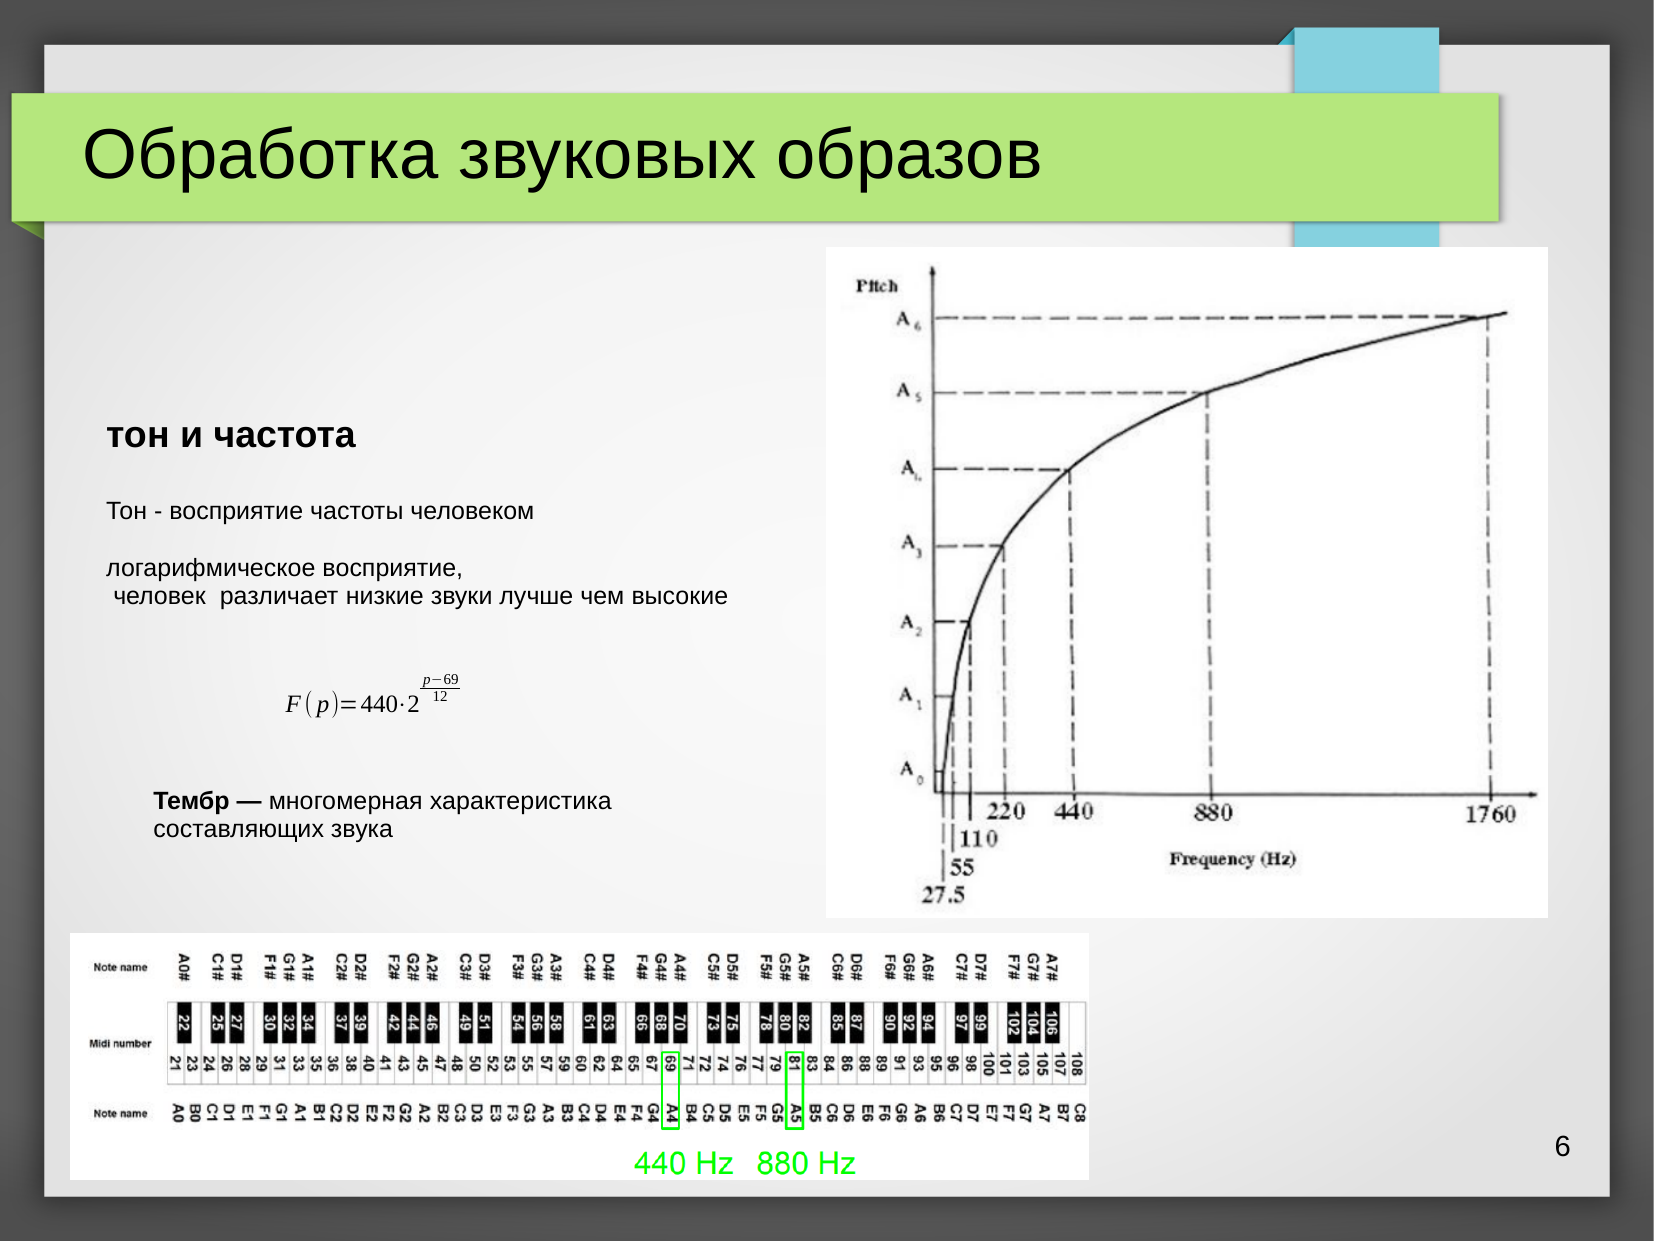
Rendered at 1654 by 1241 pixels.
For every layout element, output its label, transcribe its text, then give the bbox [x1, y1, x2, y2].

text_box Тембр — многомерная характеристика составляющих звука [138, 779, 686, 863]
picture [0, 0, 1654, 1241]
title Обработка звуковых образов [82, 114, 1406, 194]
chart [284, 670, 461, 721]
text_box тон и частота Тон - восприятие частоты человеком логарифмическое восприятие, человек различает низкие звуки лучше чем высокие [106, 413, 804, 626]
